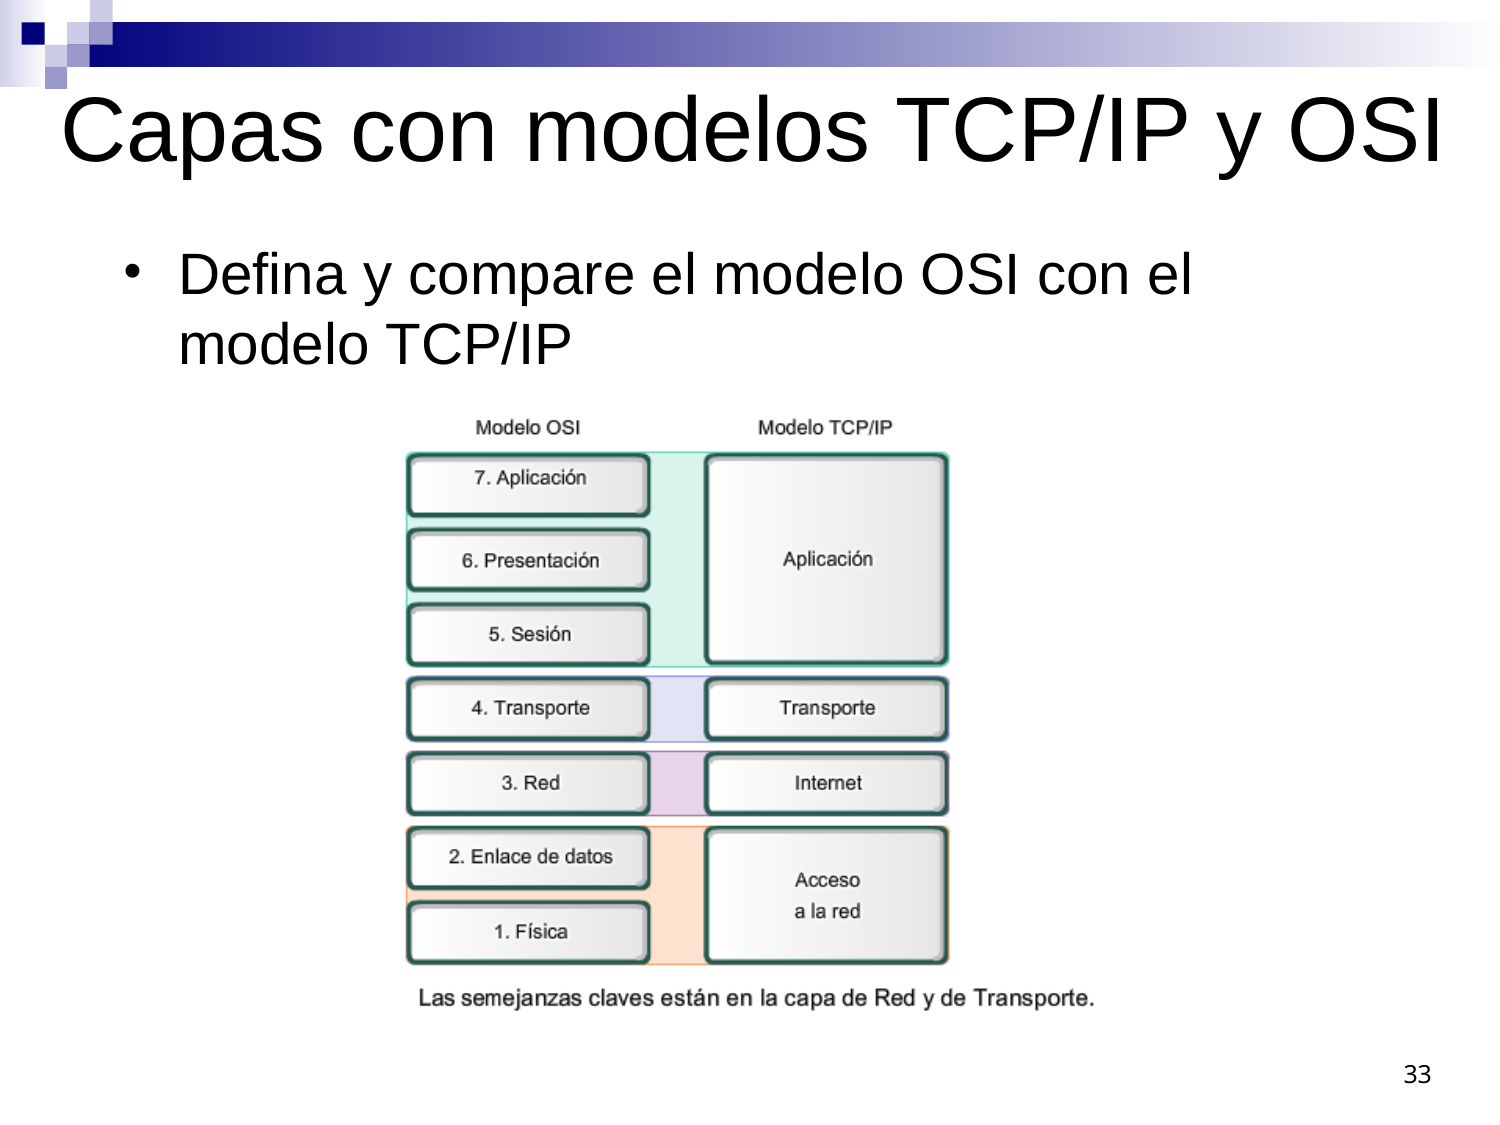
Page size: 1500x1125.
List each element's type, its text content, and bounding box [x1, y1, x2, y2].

text_box <número> [1074, 1025, 1447, 1101]
picture [389, 408, 1111, 1028]
text_box Defina y compare el modelo OSI con el modelo TCP/IP [107, 228, 1411, 1062]
text_box Capas con modelos TCP/IP y OSI [45, 7, 1471, 243]
